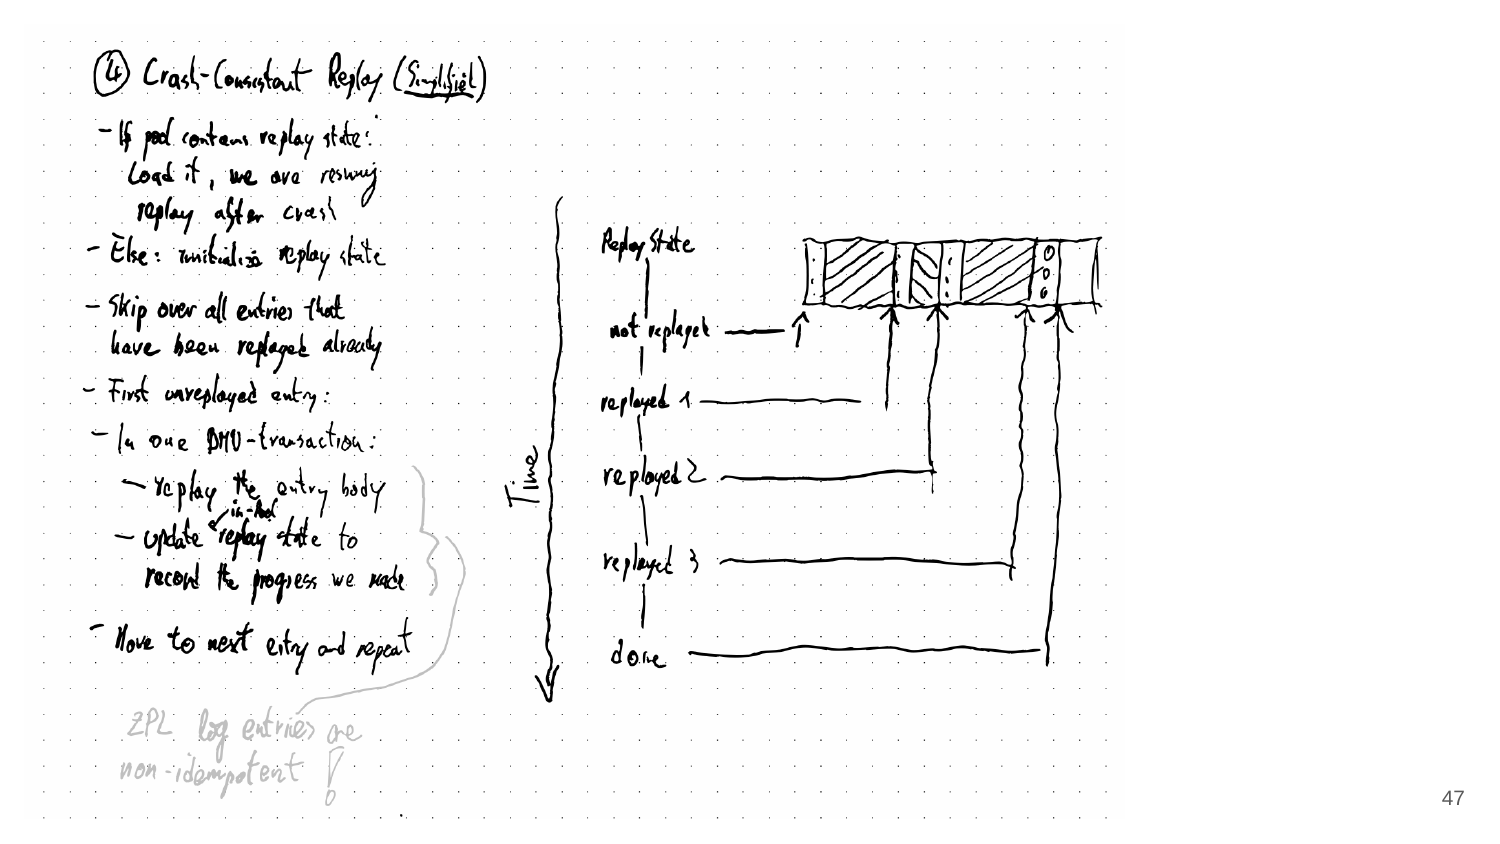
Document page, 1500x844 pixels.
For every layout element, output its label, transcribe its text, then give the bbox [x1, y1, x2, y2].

slide_number <number> [1389, 764, 1480, 830]
picture [24, 24, 1125, 819]
